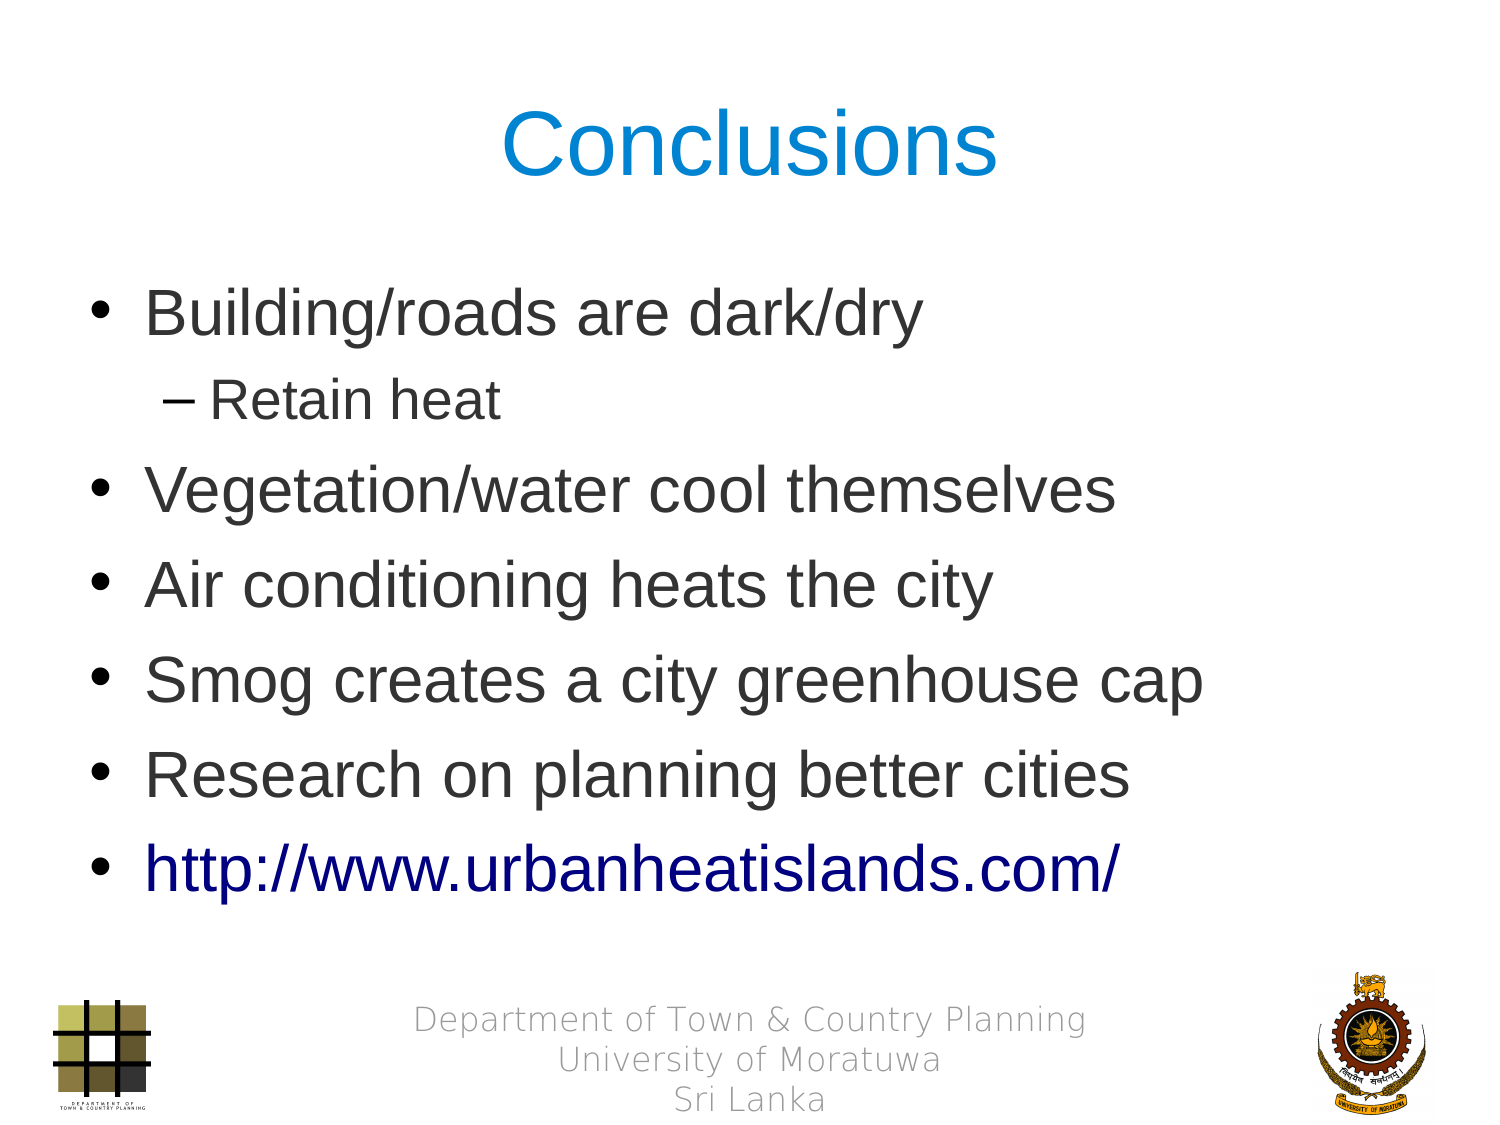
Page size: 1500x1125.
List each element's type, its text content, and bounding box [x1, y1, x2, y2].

list Building/roads are dark/dry Retain heat Vegetation/water cool themselves Air conditioning heats the city Smog creates a city greenhouse cap Research on planning better cities http://www.urbanheatislands.com/ [75, 262, 1426, 916]
title Conclusions [75, 45, 1426, 233]
picture [53, 1000, 151, 1110]
picture [1312, 966, 1435, 1125]
